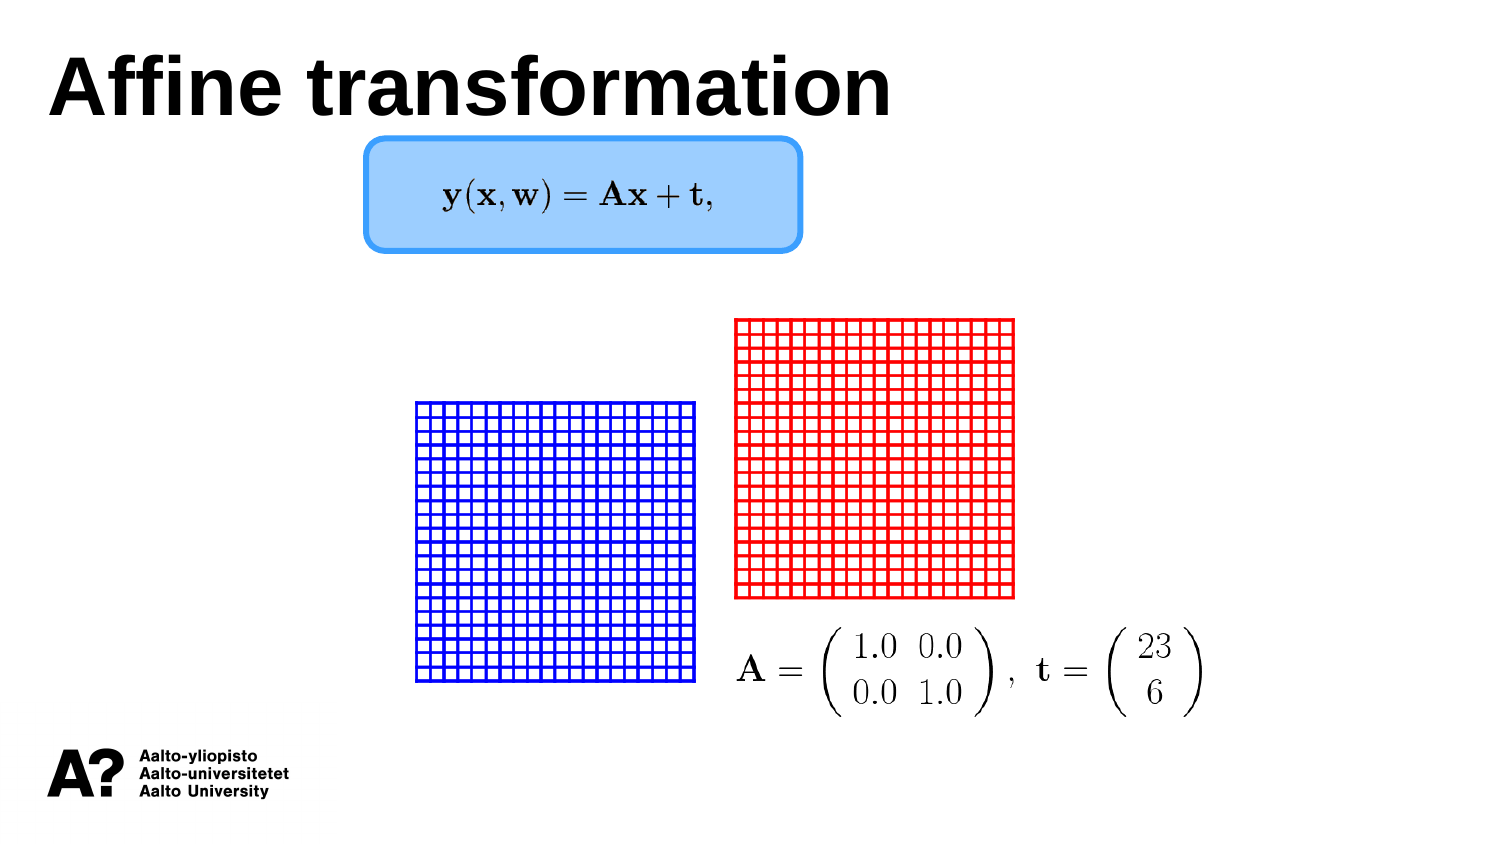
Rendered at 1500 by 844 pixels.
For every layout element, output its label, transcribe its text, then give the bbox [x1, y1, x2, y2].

text_box [366, 138, 801, 251]
picture [387, 250, 1333, 834]
picture [0, 702, 337, 844]
picture [436, 165, 715, 243]
list Affine transformation [47, 32, 1442, 197]
